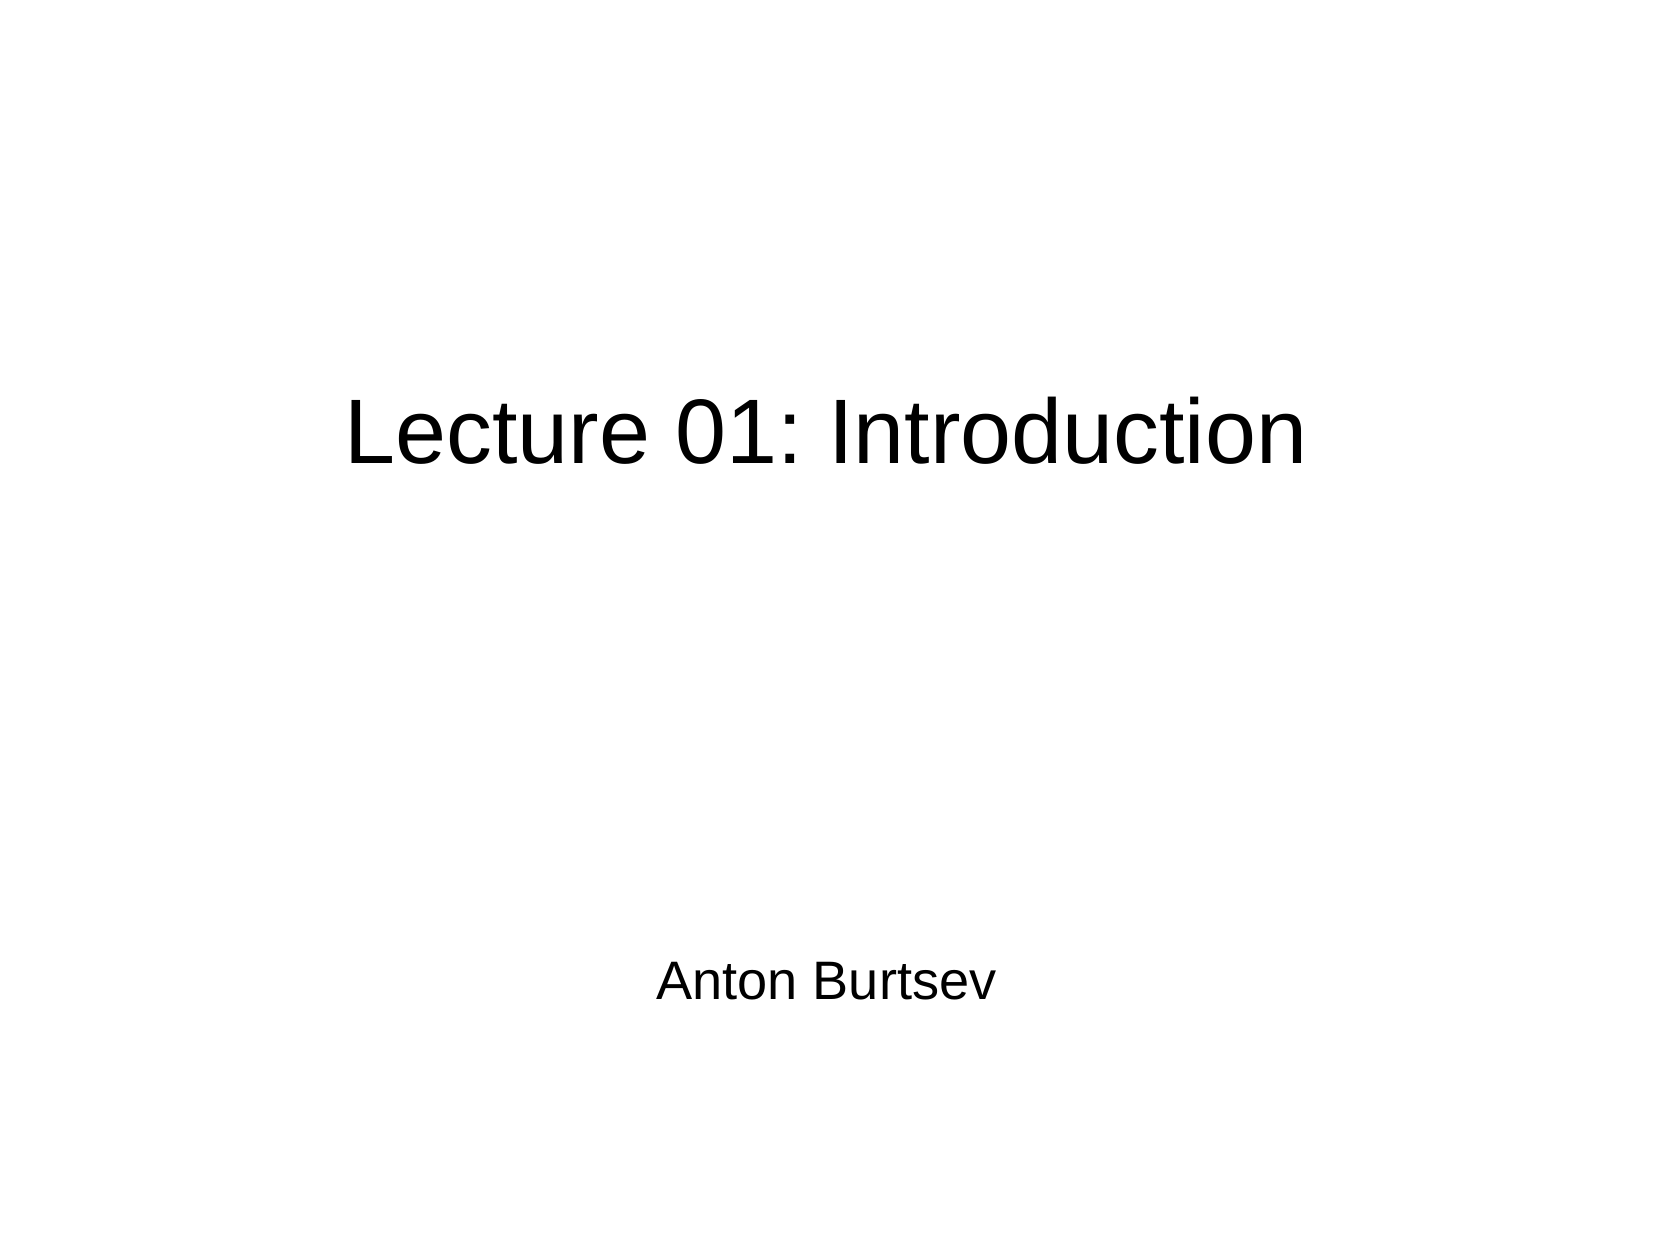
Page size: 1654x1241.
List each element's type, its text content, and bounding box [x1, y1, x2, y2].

title Lecture 01: Introduction [82, 113, 1571, 637]
subtitle Anton Burtsev [82, 637, 1571, 1109]
